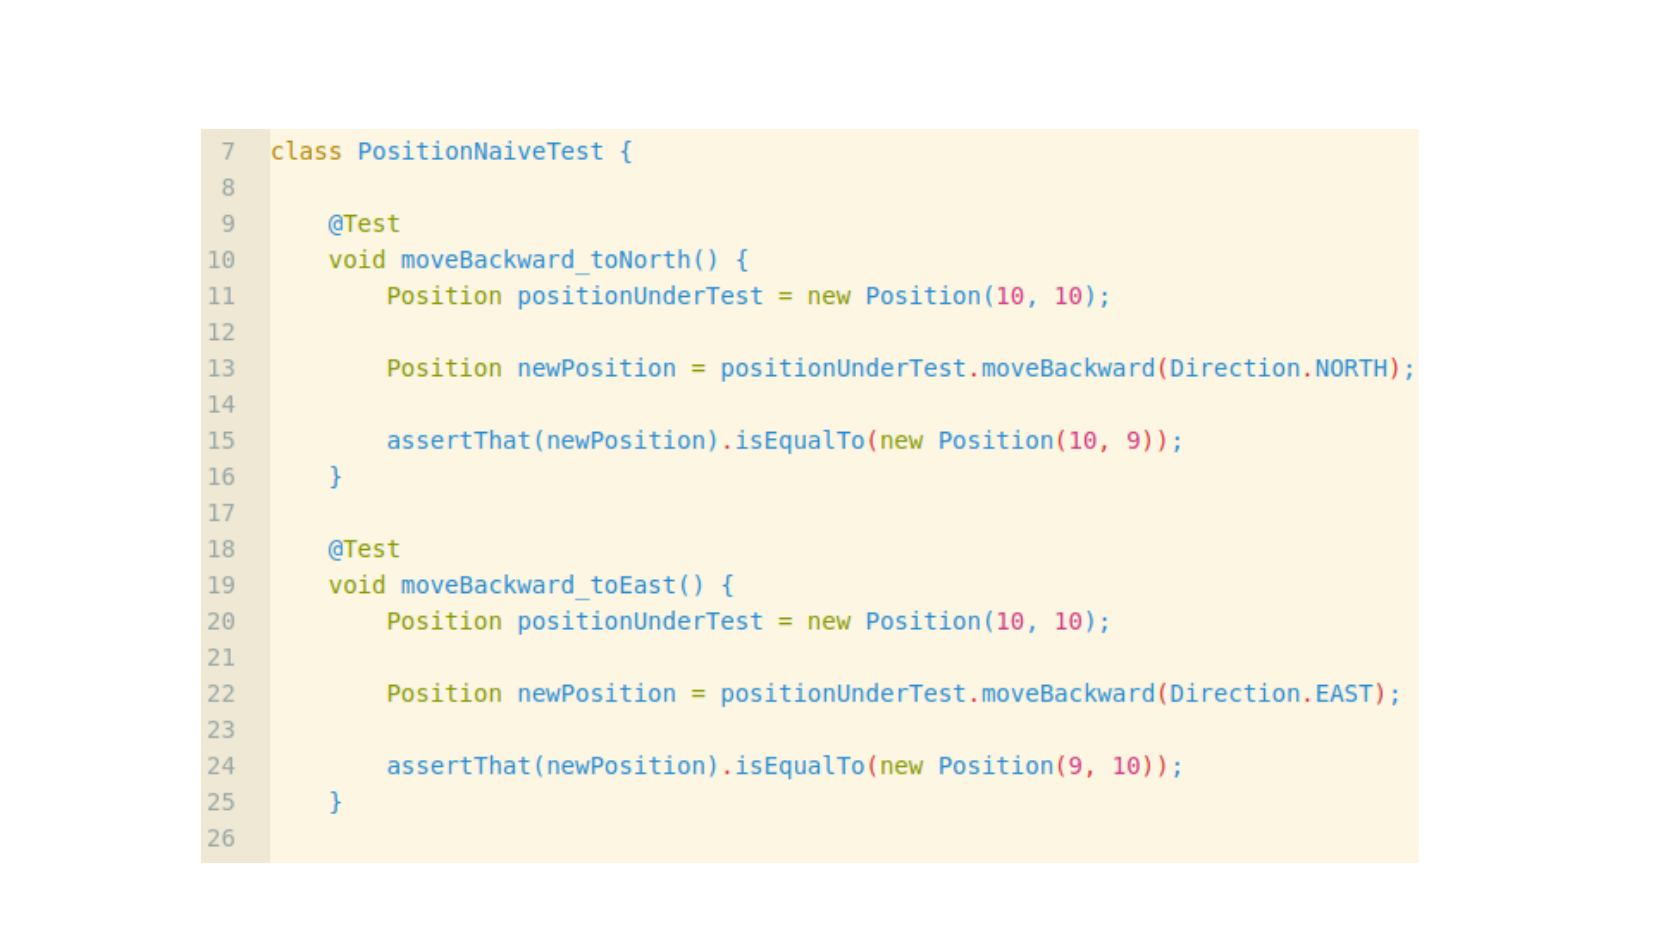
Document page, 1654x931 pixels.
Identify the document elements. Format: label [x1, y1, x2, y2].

picture [200, 129, 1419, 863]
